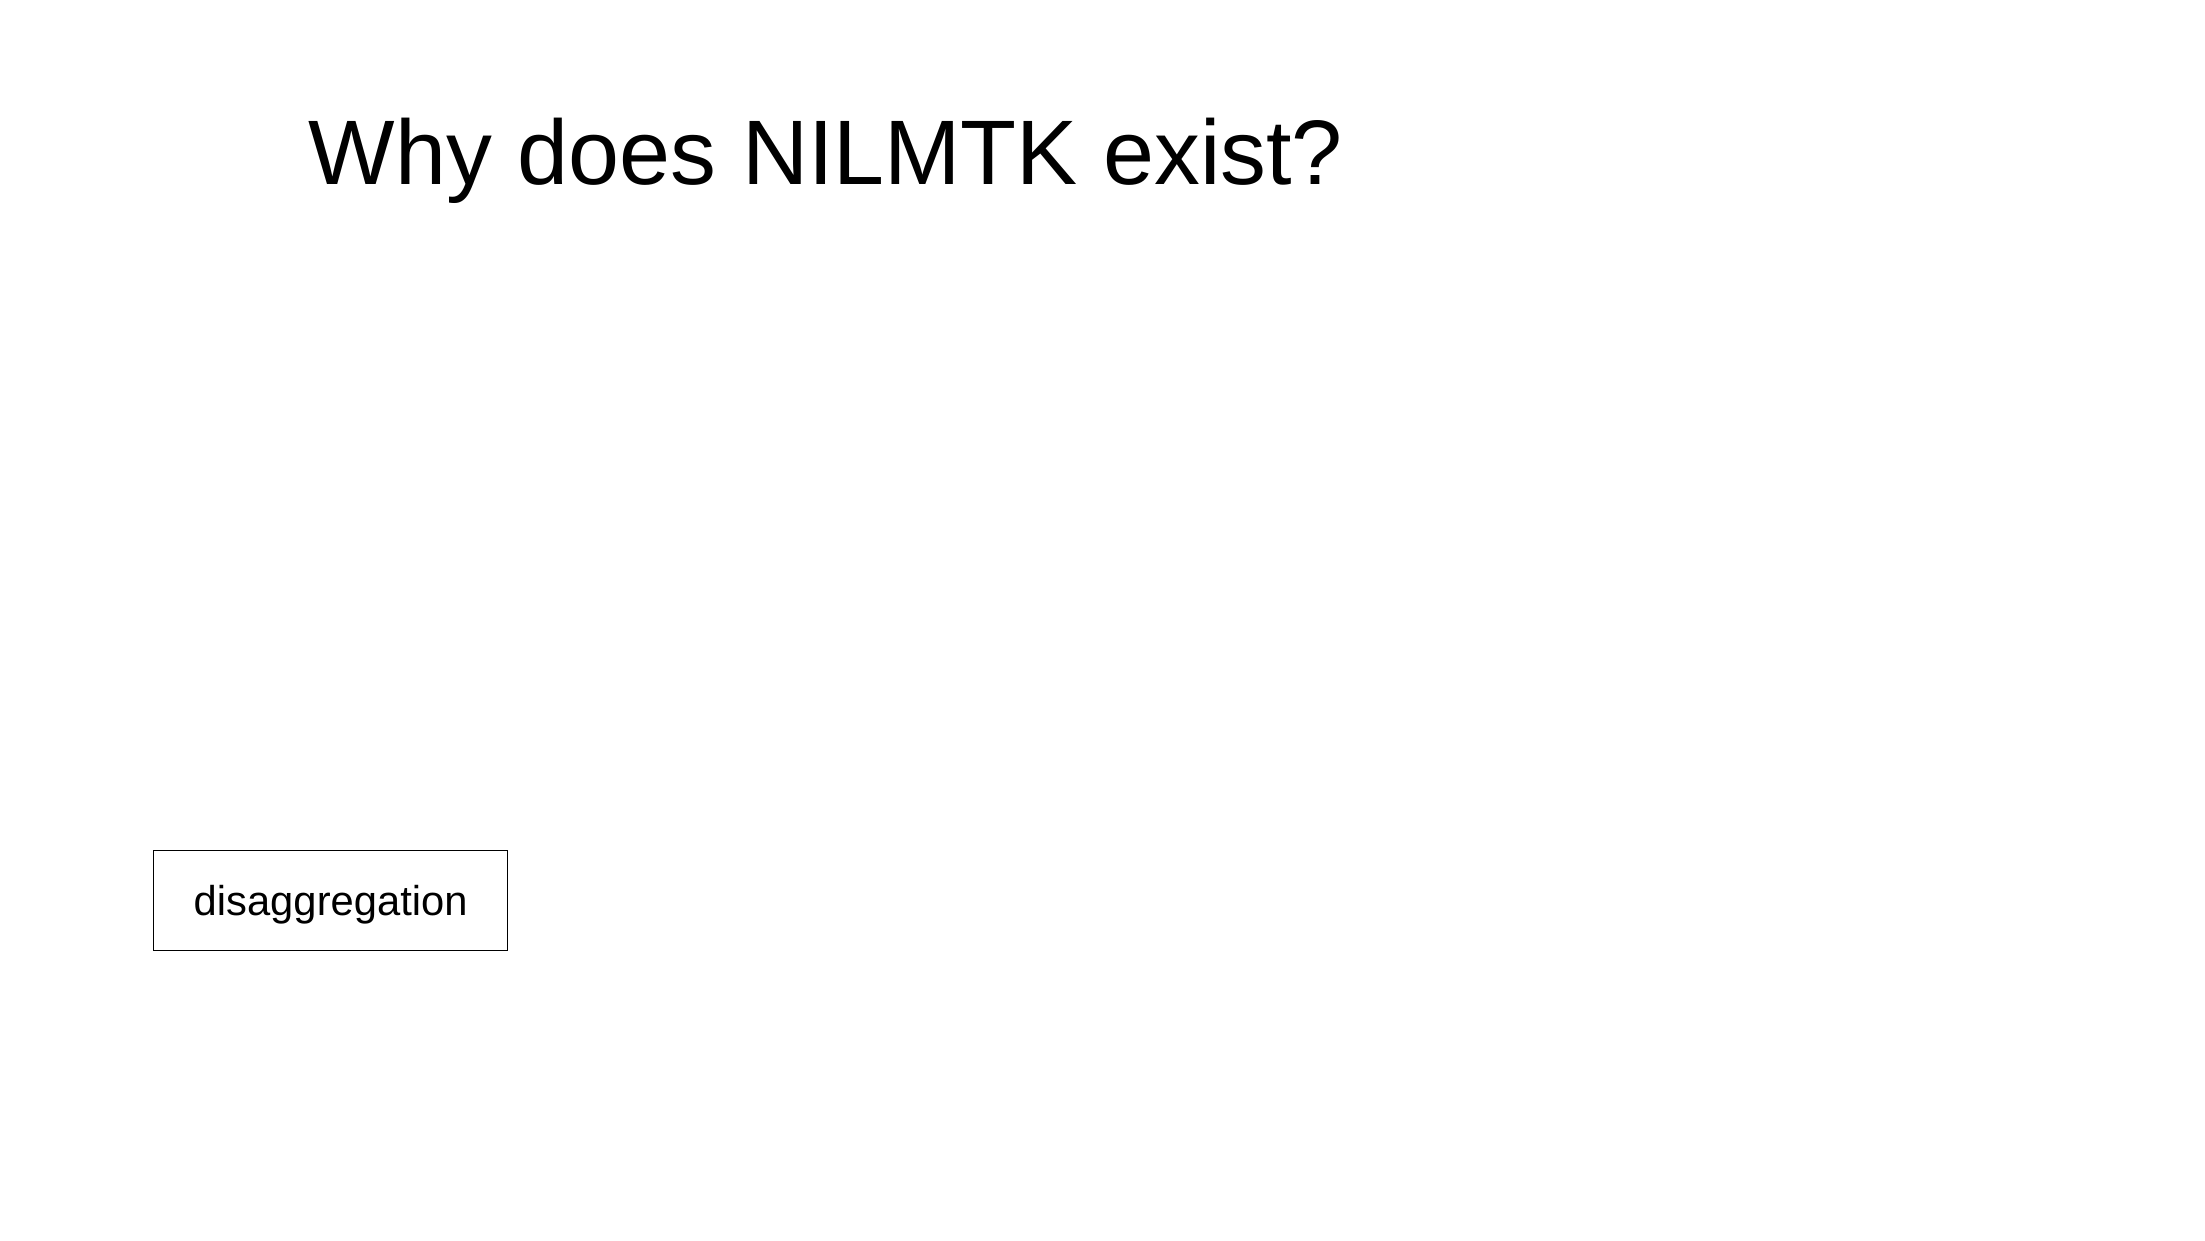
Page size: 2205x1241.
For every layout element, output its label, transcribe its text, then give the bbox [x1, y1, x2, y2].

title Why does NILMTK exist? [82, 49, 1571, 257]
text_box disaggregation [153, 850, 508, 951]
